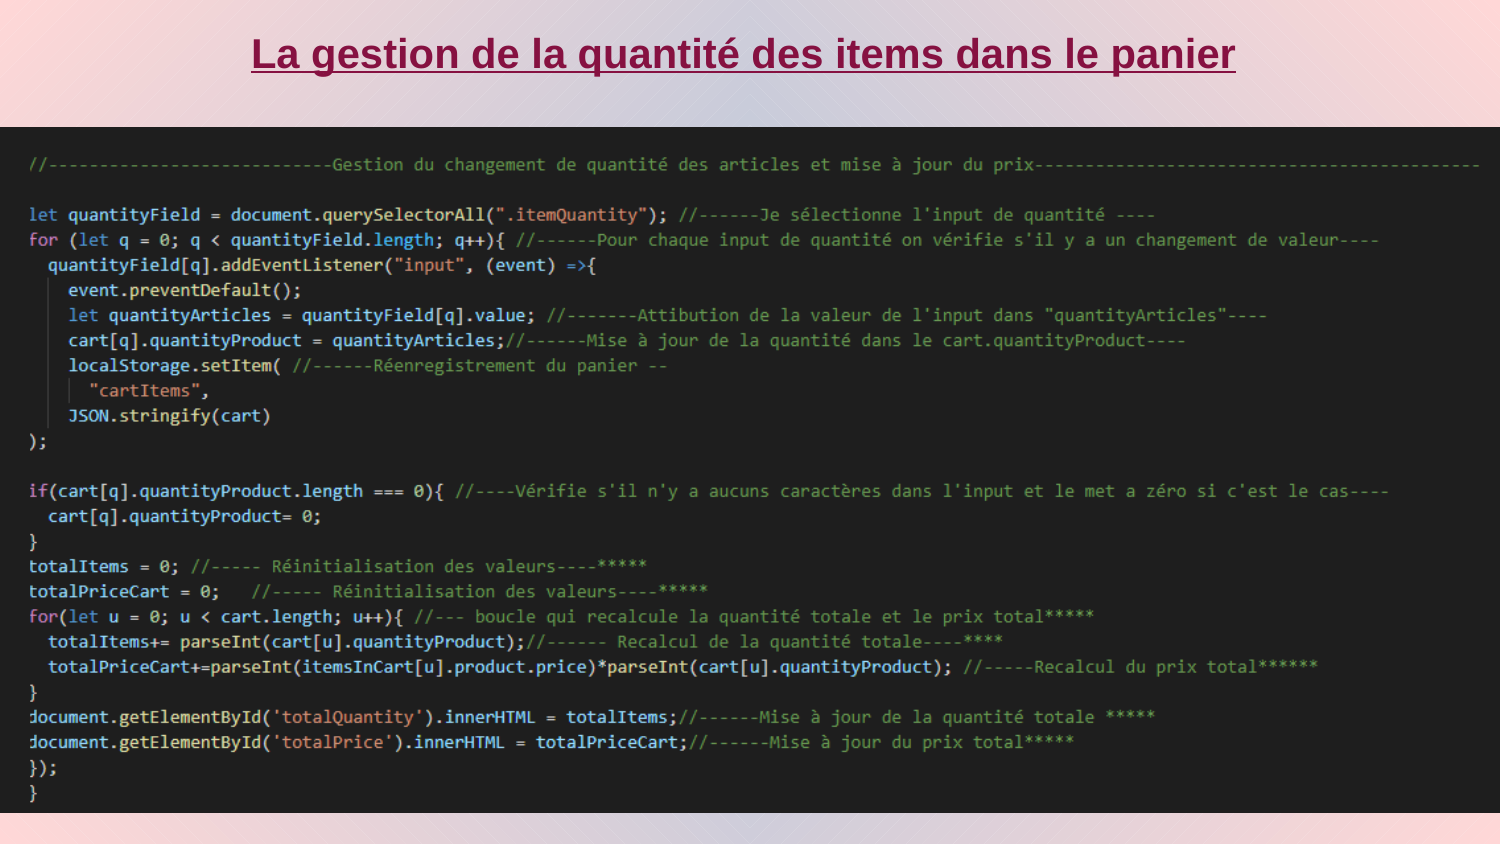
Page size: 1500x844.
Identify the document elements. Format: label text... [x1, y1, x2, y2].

picture [0, 127, 1500, 813]
text_box La gestion de la quantité des items dans le panier [236, 22, 1359, 127]
